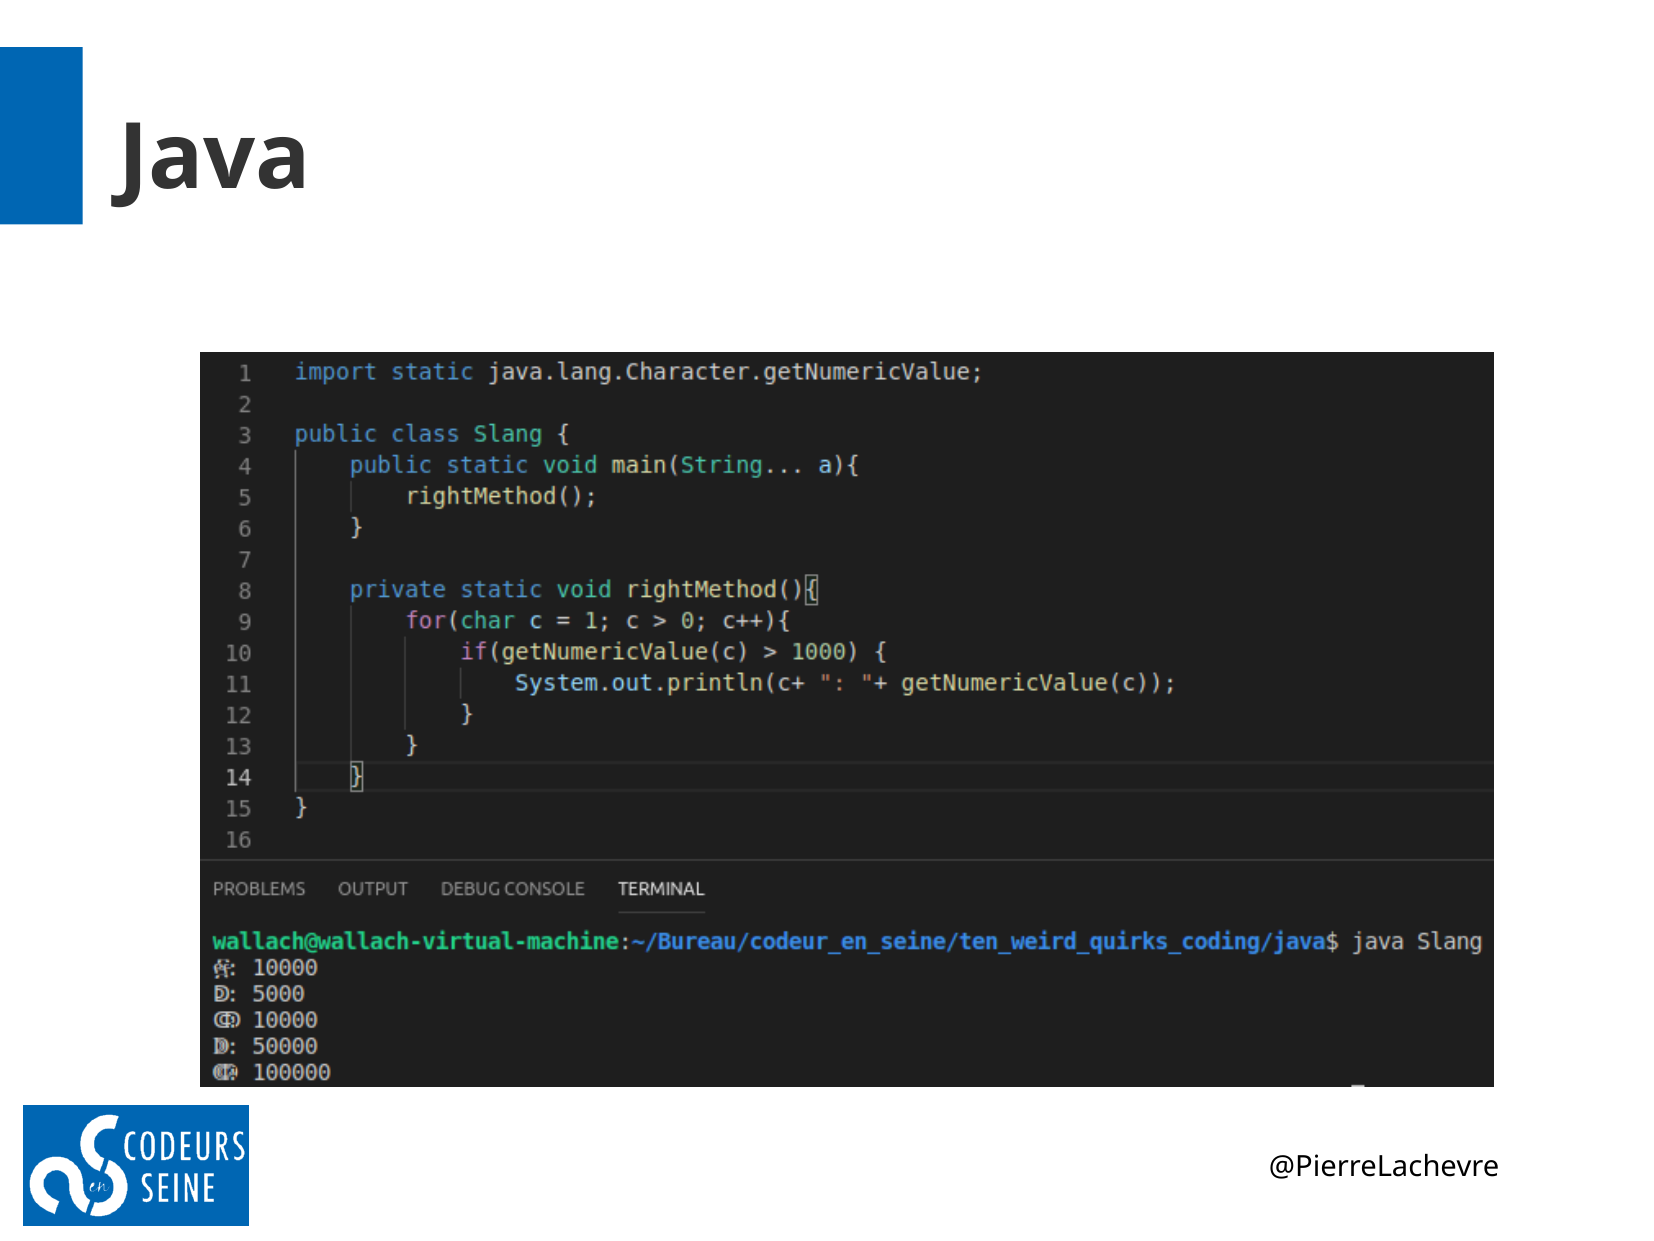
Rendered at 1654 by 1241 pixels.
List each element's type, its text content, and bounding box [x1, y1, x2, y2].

picture [23, 1105, 249, 1226]
title Java [118, 49, 1571, 257]
picture [200, 352, 1494, 1087]
